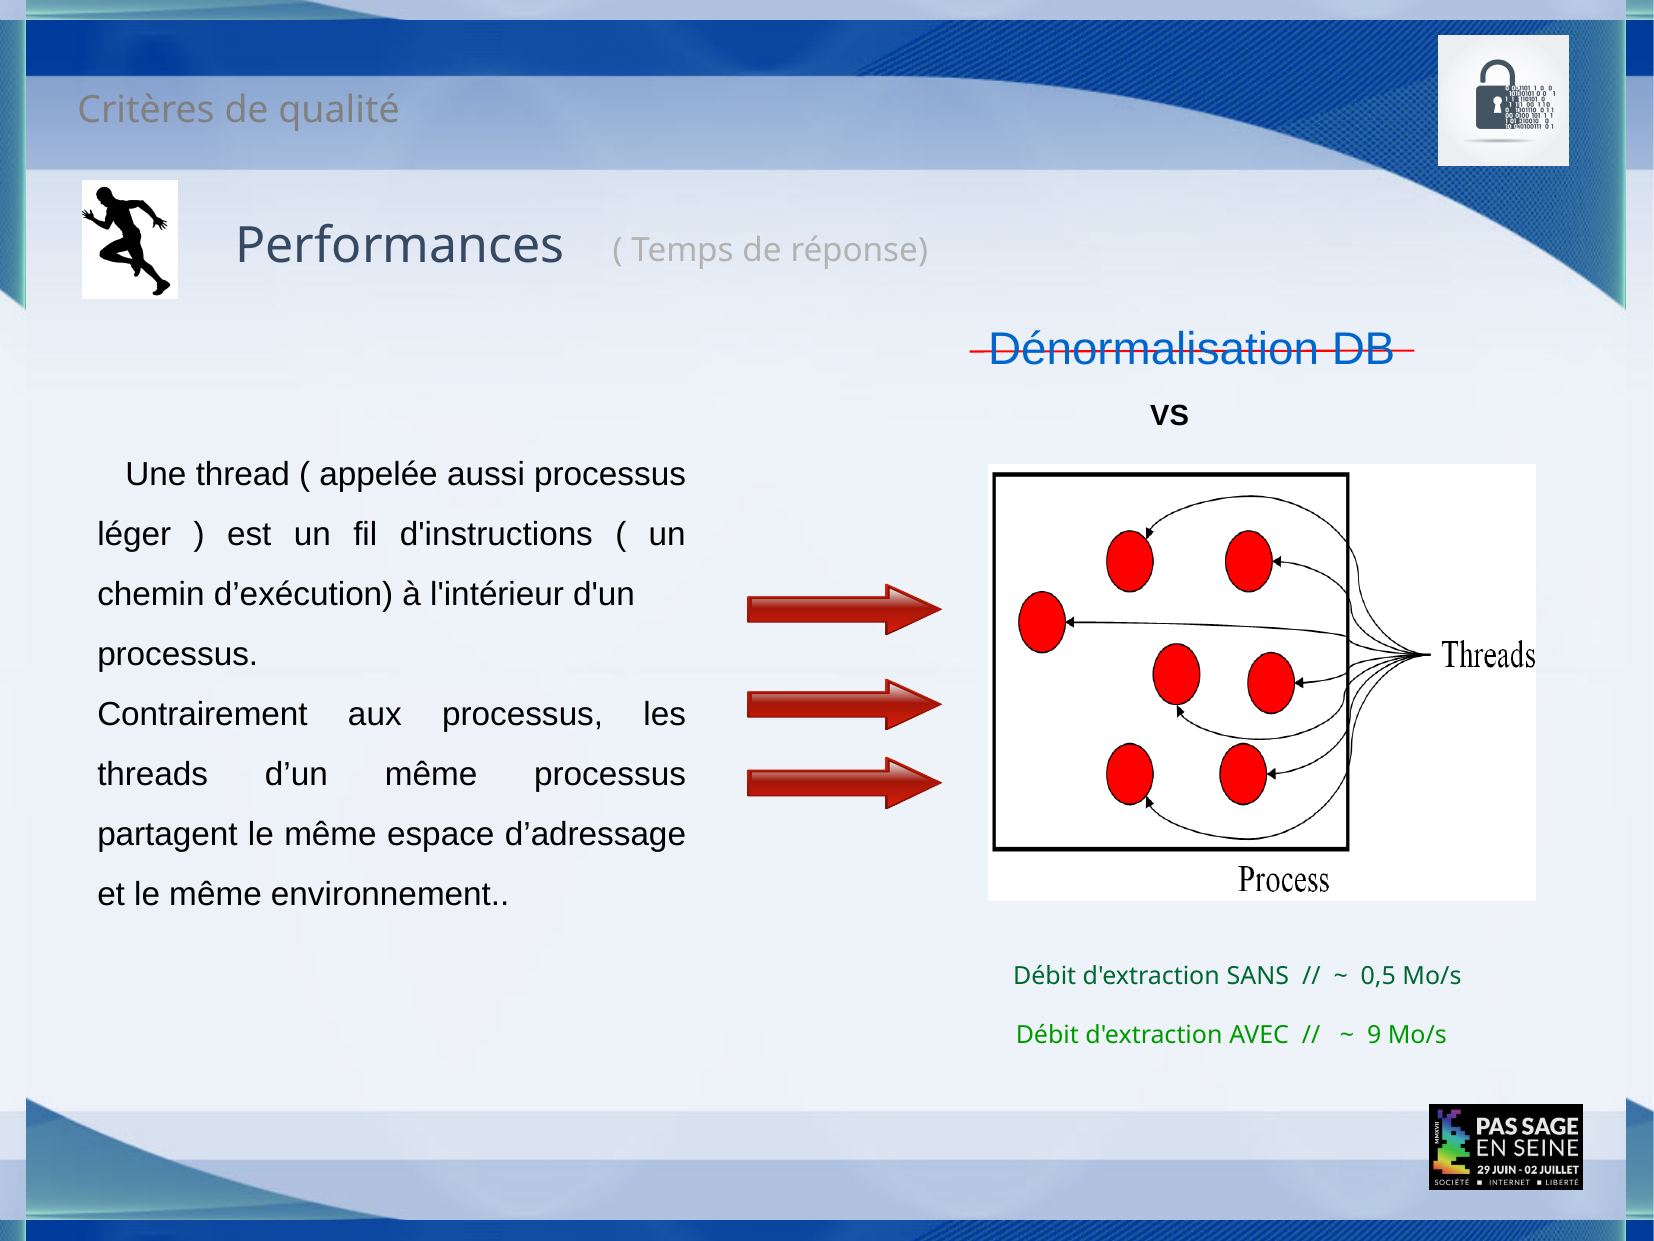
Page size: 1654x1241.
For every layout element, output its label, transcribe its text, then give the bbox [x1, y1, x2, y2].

title Dénormalisation DB [954, 318, 1430, 378]
title ( Temps de réponse) [595, 227, 945, 271]
title Débit d'extraction AVEC // ~ 9 Mo/s [921, 1005, 1536, 1063]
title Performances [178, 196, 624, 290]
title Critères de qualité [11, 86, 466, 131]
text_box Une thread ( appelée aussi processus léger ) est un fil d'instructions ( un chemin d’exécution) à l'intérieur d'un processus. Contrairement aux processus, les threads d’un même processus partagent le même espace d’adressage et le même environnement.. [82, 425, 702, 971]
picture [0, 0, 1654, 1241]
title VS [1122, 393, 1218, 438]
title Débit d'extraction SANS // ~ 0,5 Mo/s [921, 946, 1548, 1004]
